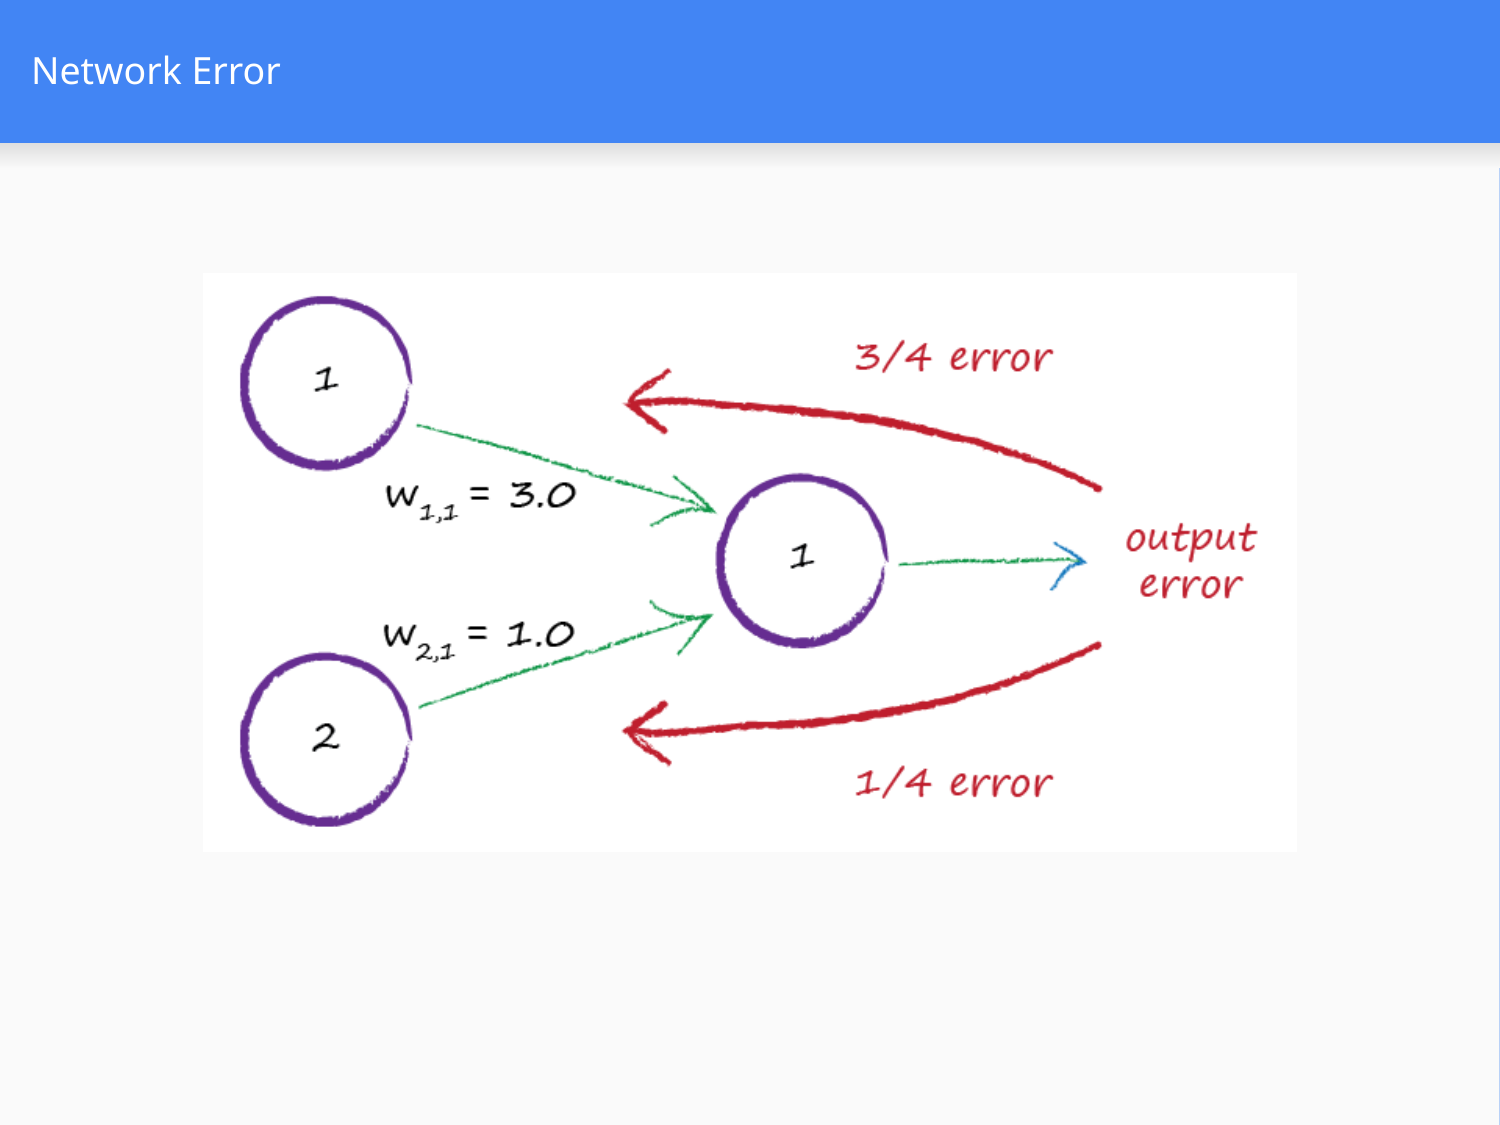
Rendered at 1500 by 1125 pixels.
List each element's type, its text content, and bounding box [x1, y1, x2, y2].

title Network Error [16, 3, 1464, 136]
picture [203, 273, 1297, 852]
